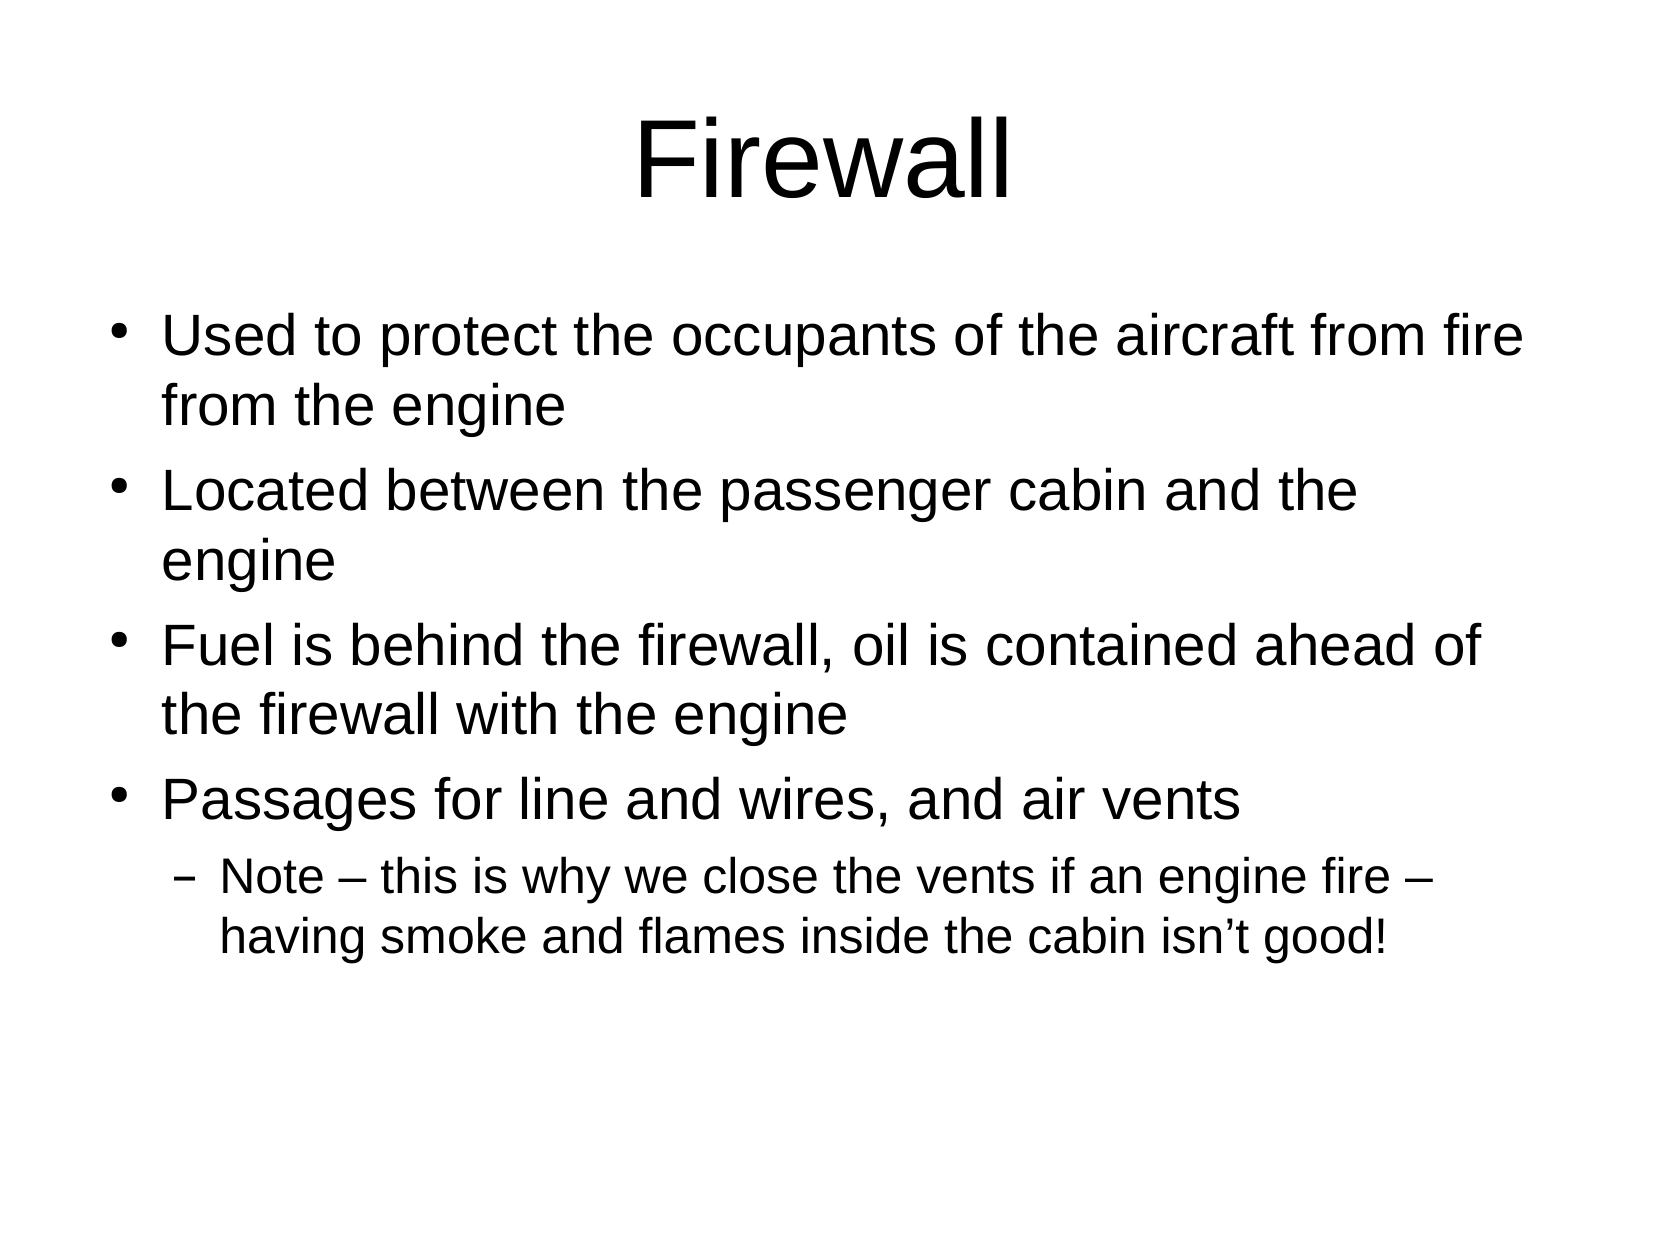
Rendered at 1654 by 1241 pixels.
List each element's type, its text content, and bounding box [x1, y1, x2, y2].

list Used to protect the occupants of the aircraft from fire from the engine Located between the passenger cabin and the engine Fuel is behind the firewall, oil is contained ahead of the firewall with the engine Passages for line and wires, and air vents Note – this is why we close the vents if an engine fire – having smoke and flames inside the cabin isn’t good! [82, 289, 1571, 1241]
title Firewall [82, 16, 1571, 289]
